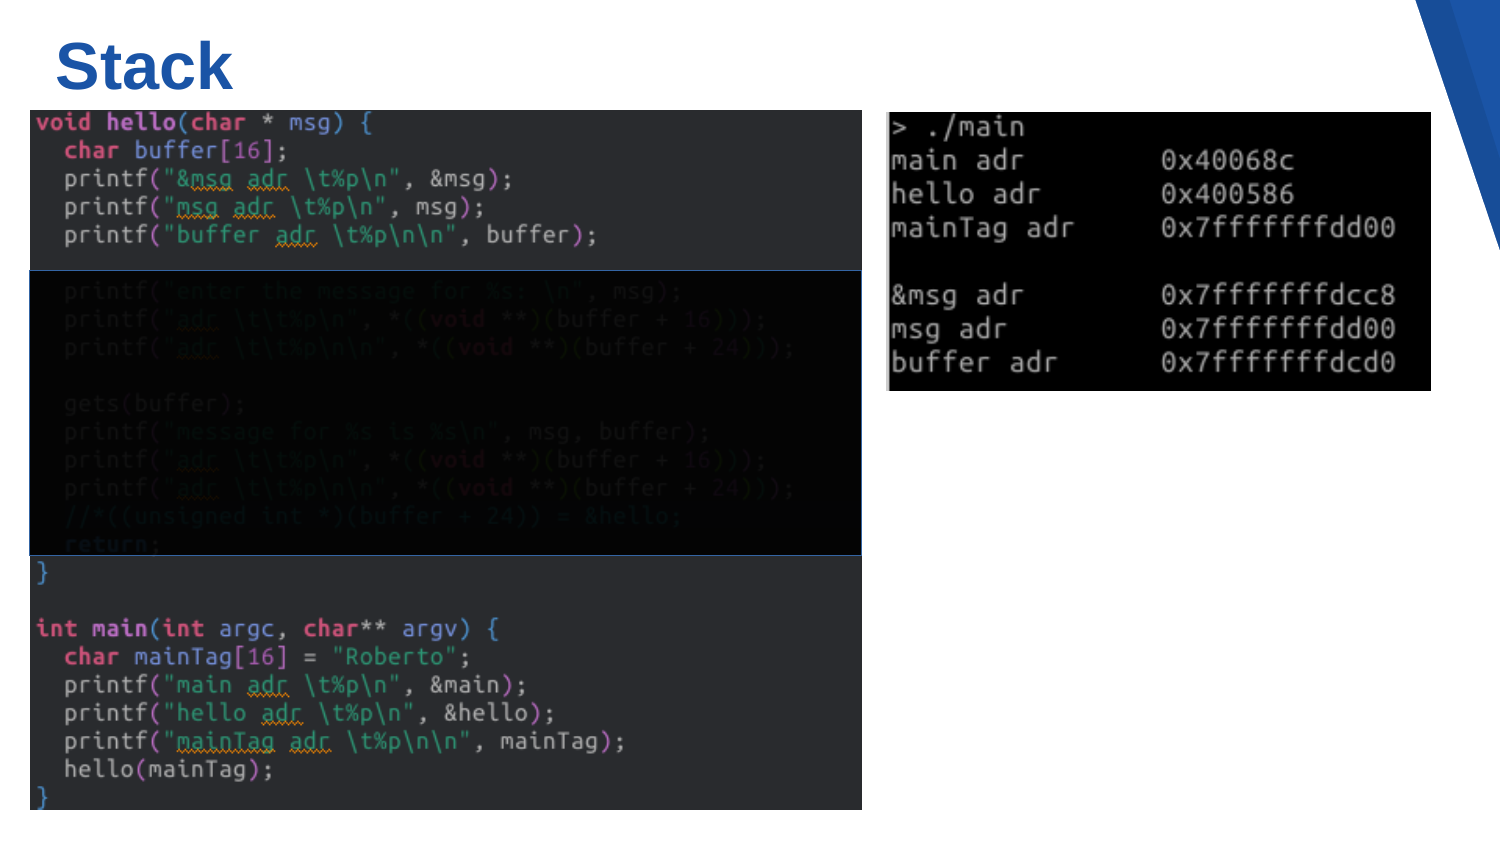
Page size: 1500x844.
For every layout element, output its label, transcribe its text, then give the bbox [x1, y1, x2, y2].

picture [30, 110, 862, 270]
picture [30, 556, 862, 811]
title Stack [40, 50, 1306, 118]
text_box [29, 270, 862, 556]
picture [886, 112, 1431, 392]
